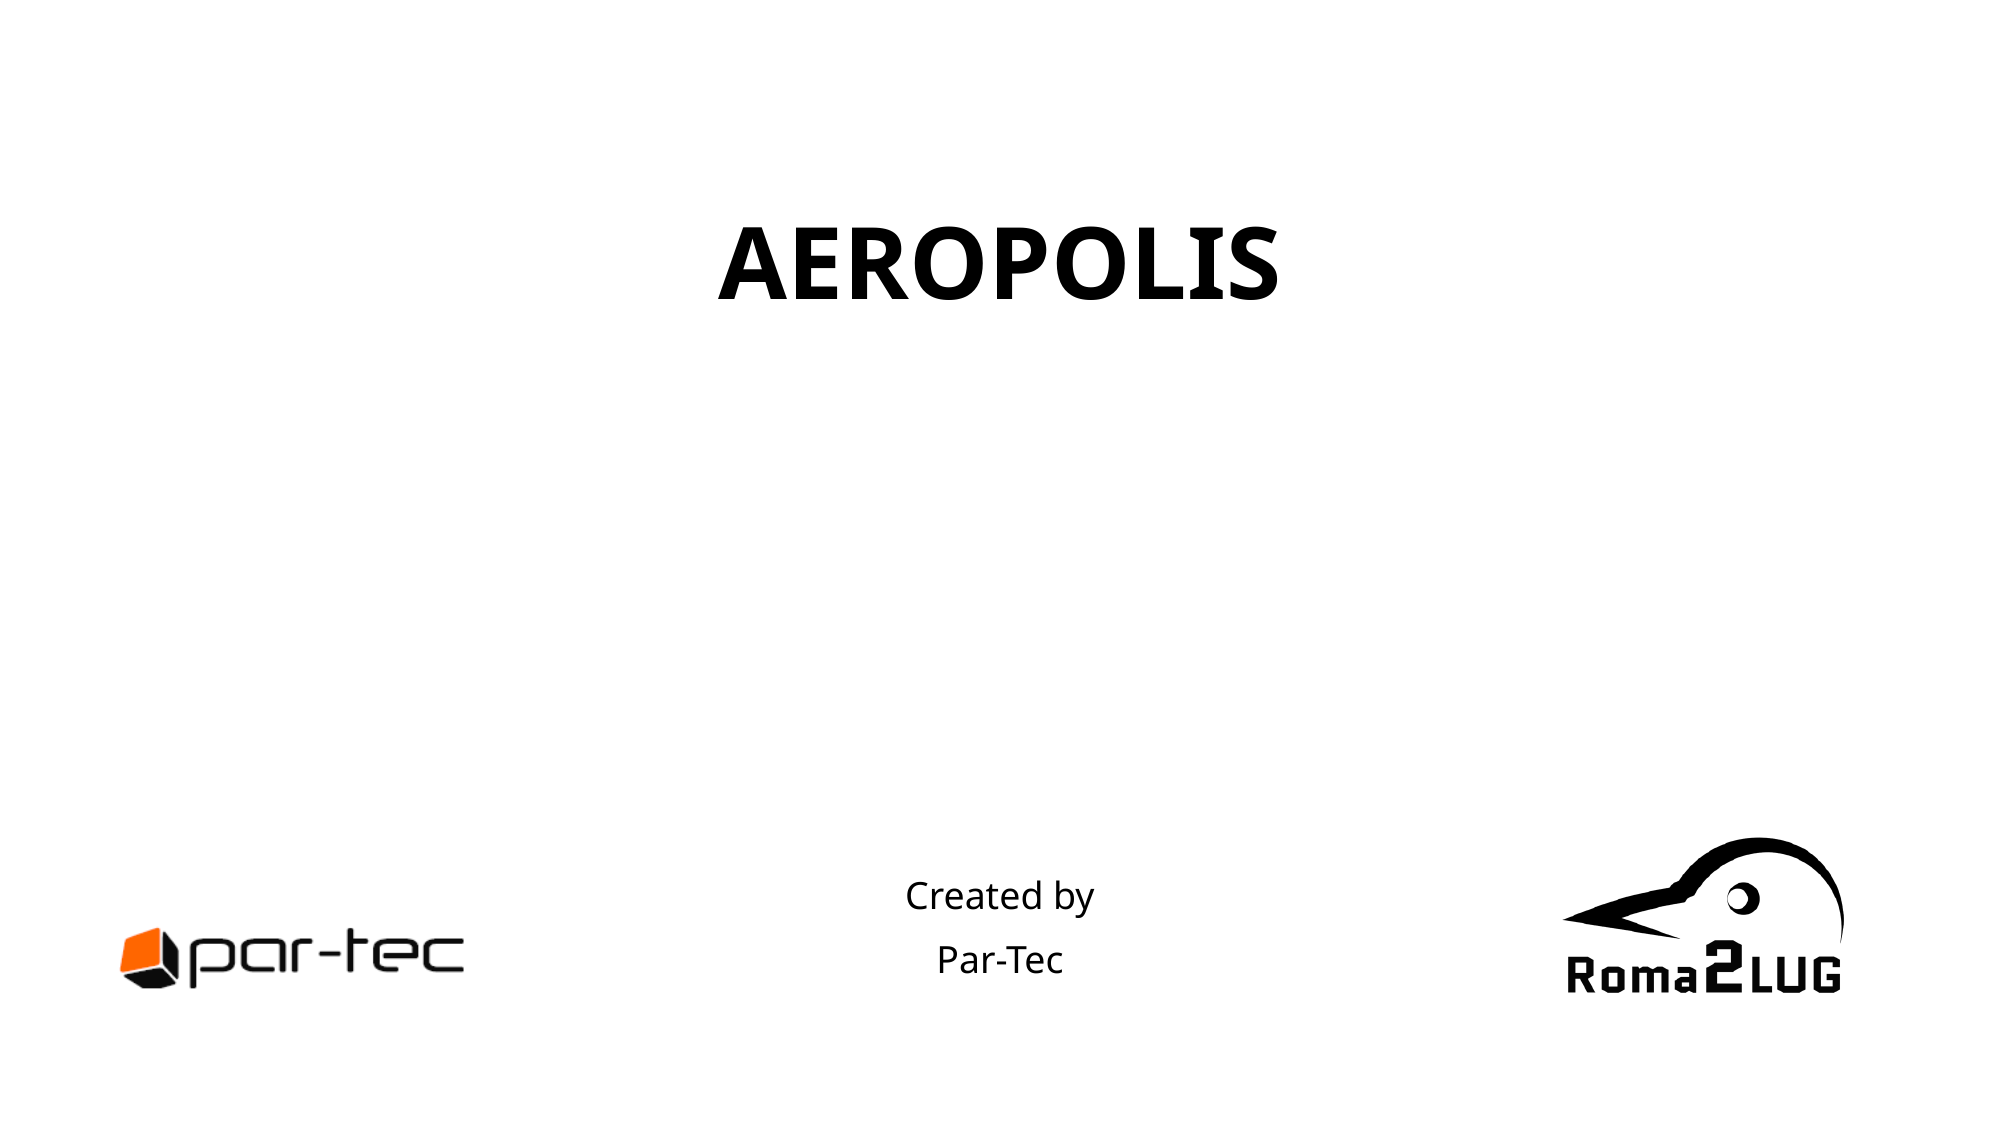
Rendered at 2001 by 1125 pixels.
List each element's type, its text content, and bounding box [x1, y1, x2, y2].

picture [1555, 835, 1851, 995]
picture [114, 923, 469, 995]
text_box AEROPOLIS [627, 192, 1373, 327]
text_box Created by [668, 864, 1332, 925]
text_box Par-Tec [668, 928, 1332, 989]
